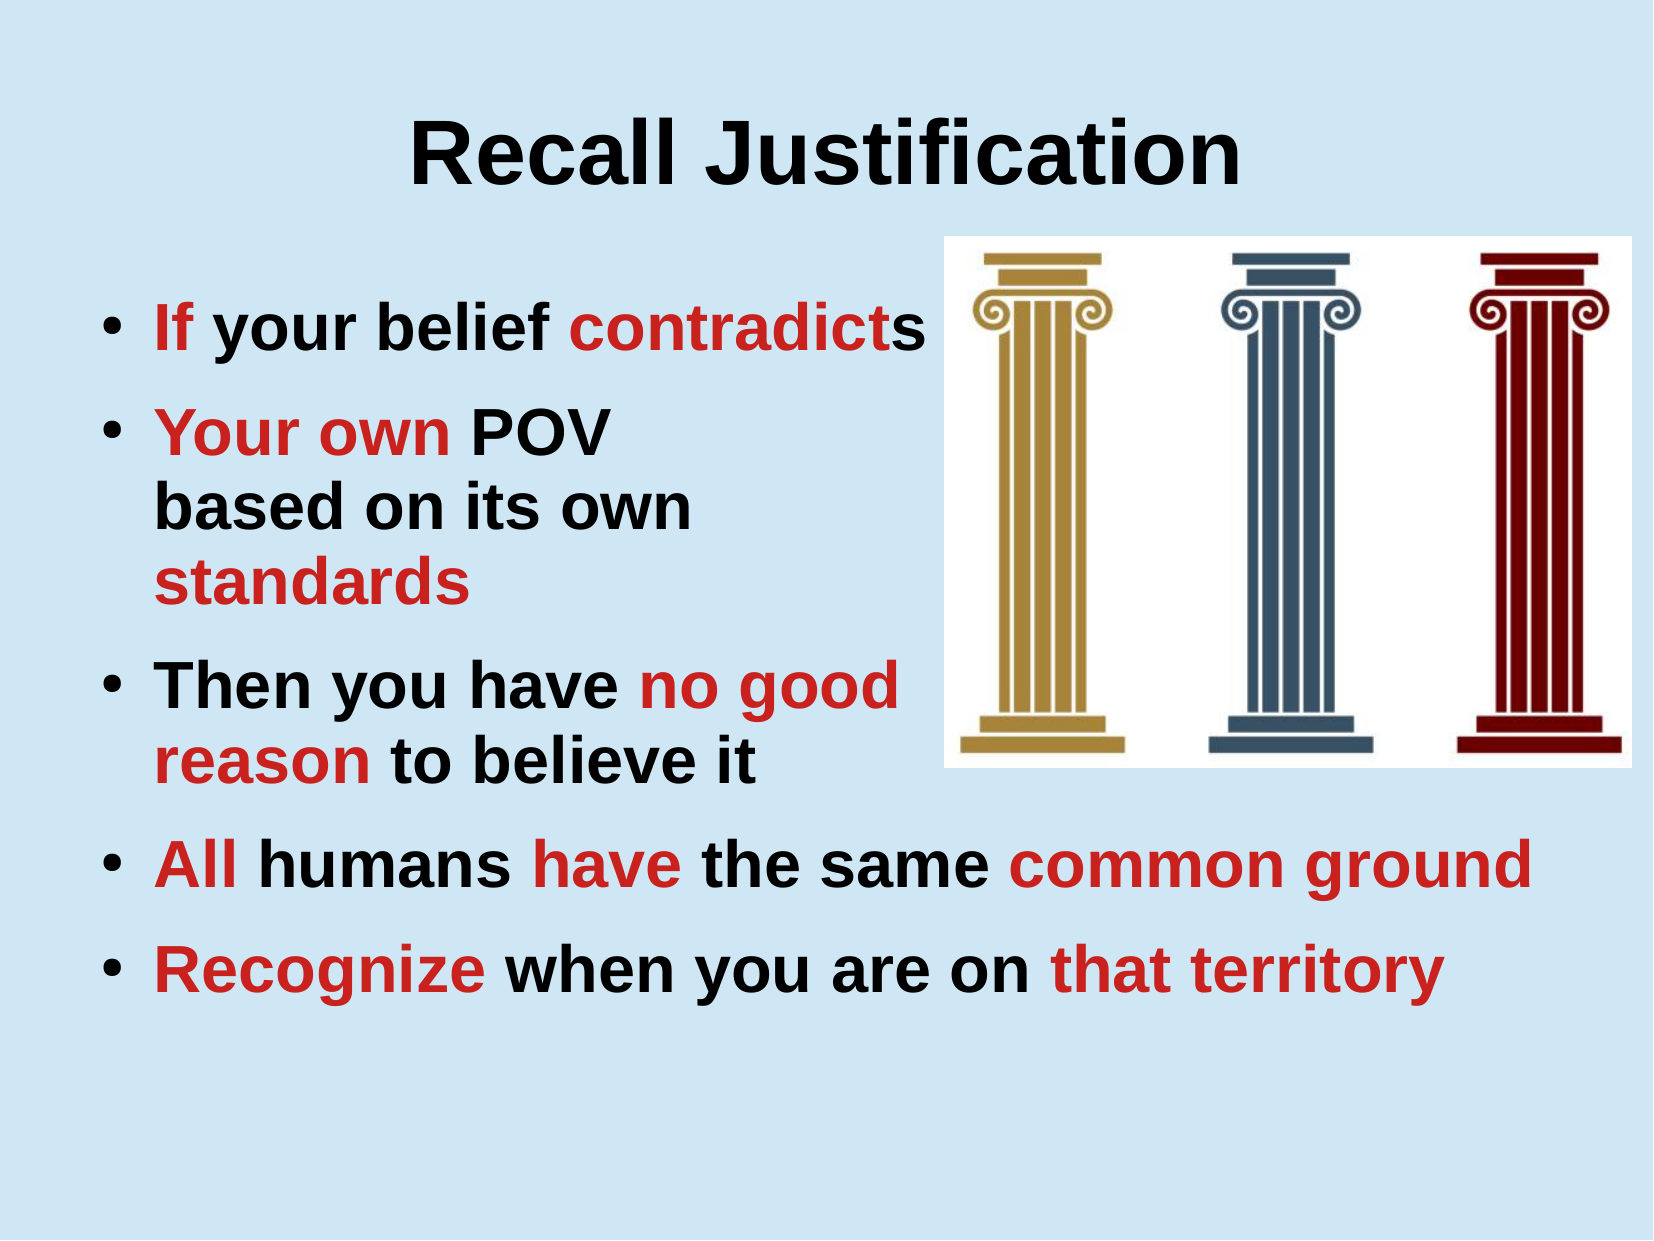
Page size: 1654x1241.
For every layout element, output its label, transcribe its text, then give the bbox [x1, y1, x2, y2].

list If your belief contradicts Your own POV based on its own standards Then you have no good reason to believe it All humans have the same common ground Recognize when you are on that territory [82, 290, 1571, 1010]
title Recall Justification [82, 49, 1571, 257]
picture [944, 236, 1632, 768]
